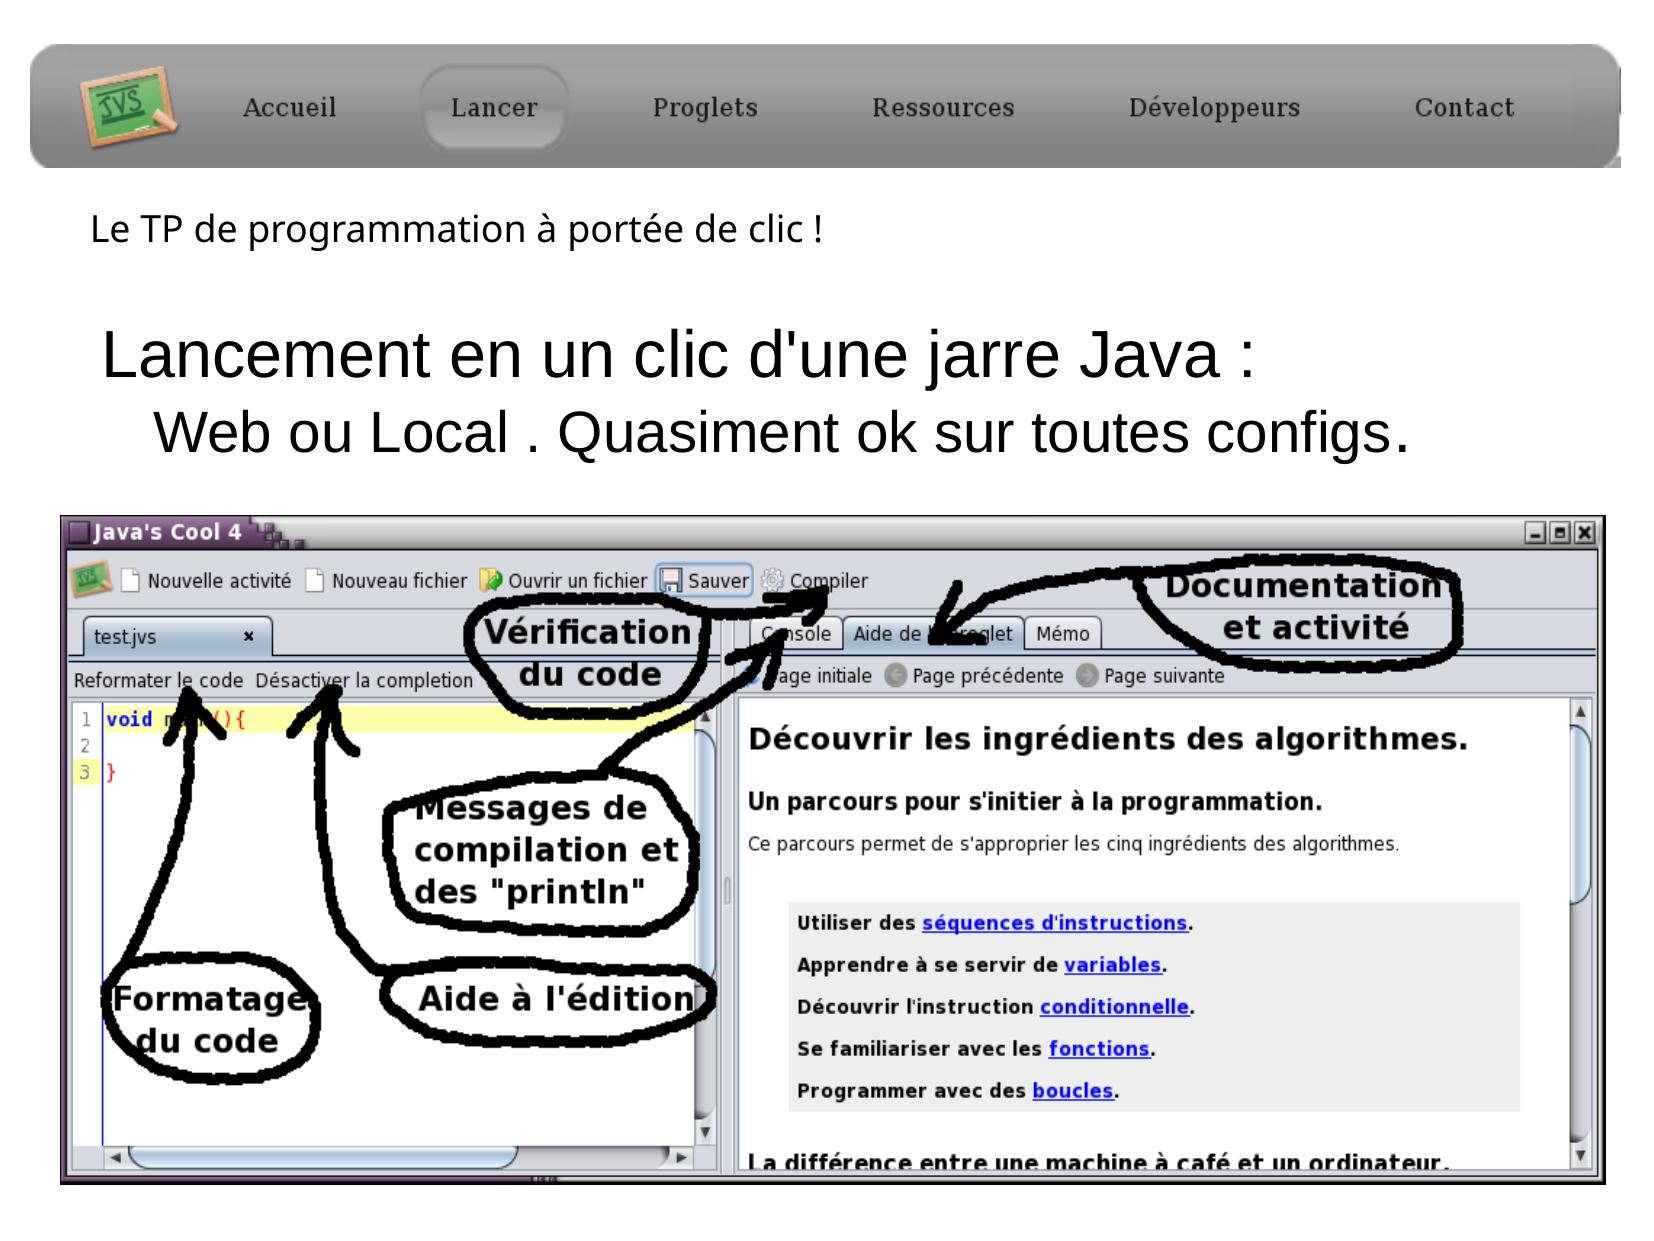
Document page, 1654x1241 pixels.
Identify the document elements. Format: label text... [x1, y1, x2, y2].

picture [60, 515, 1606, 1186]
text_box Le TP de programmation à portée de clic ! [75, 195, 1576, 259]
subtitle Lancement en un clic d'une jarre Java : Web ou Local . Quasiment ok sur toutes configs. [82, 316, 1571, 515]
picture [30, 44, 1621, 168]
